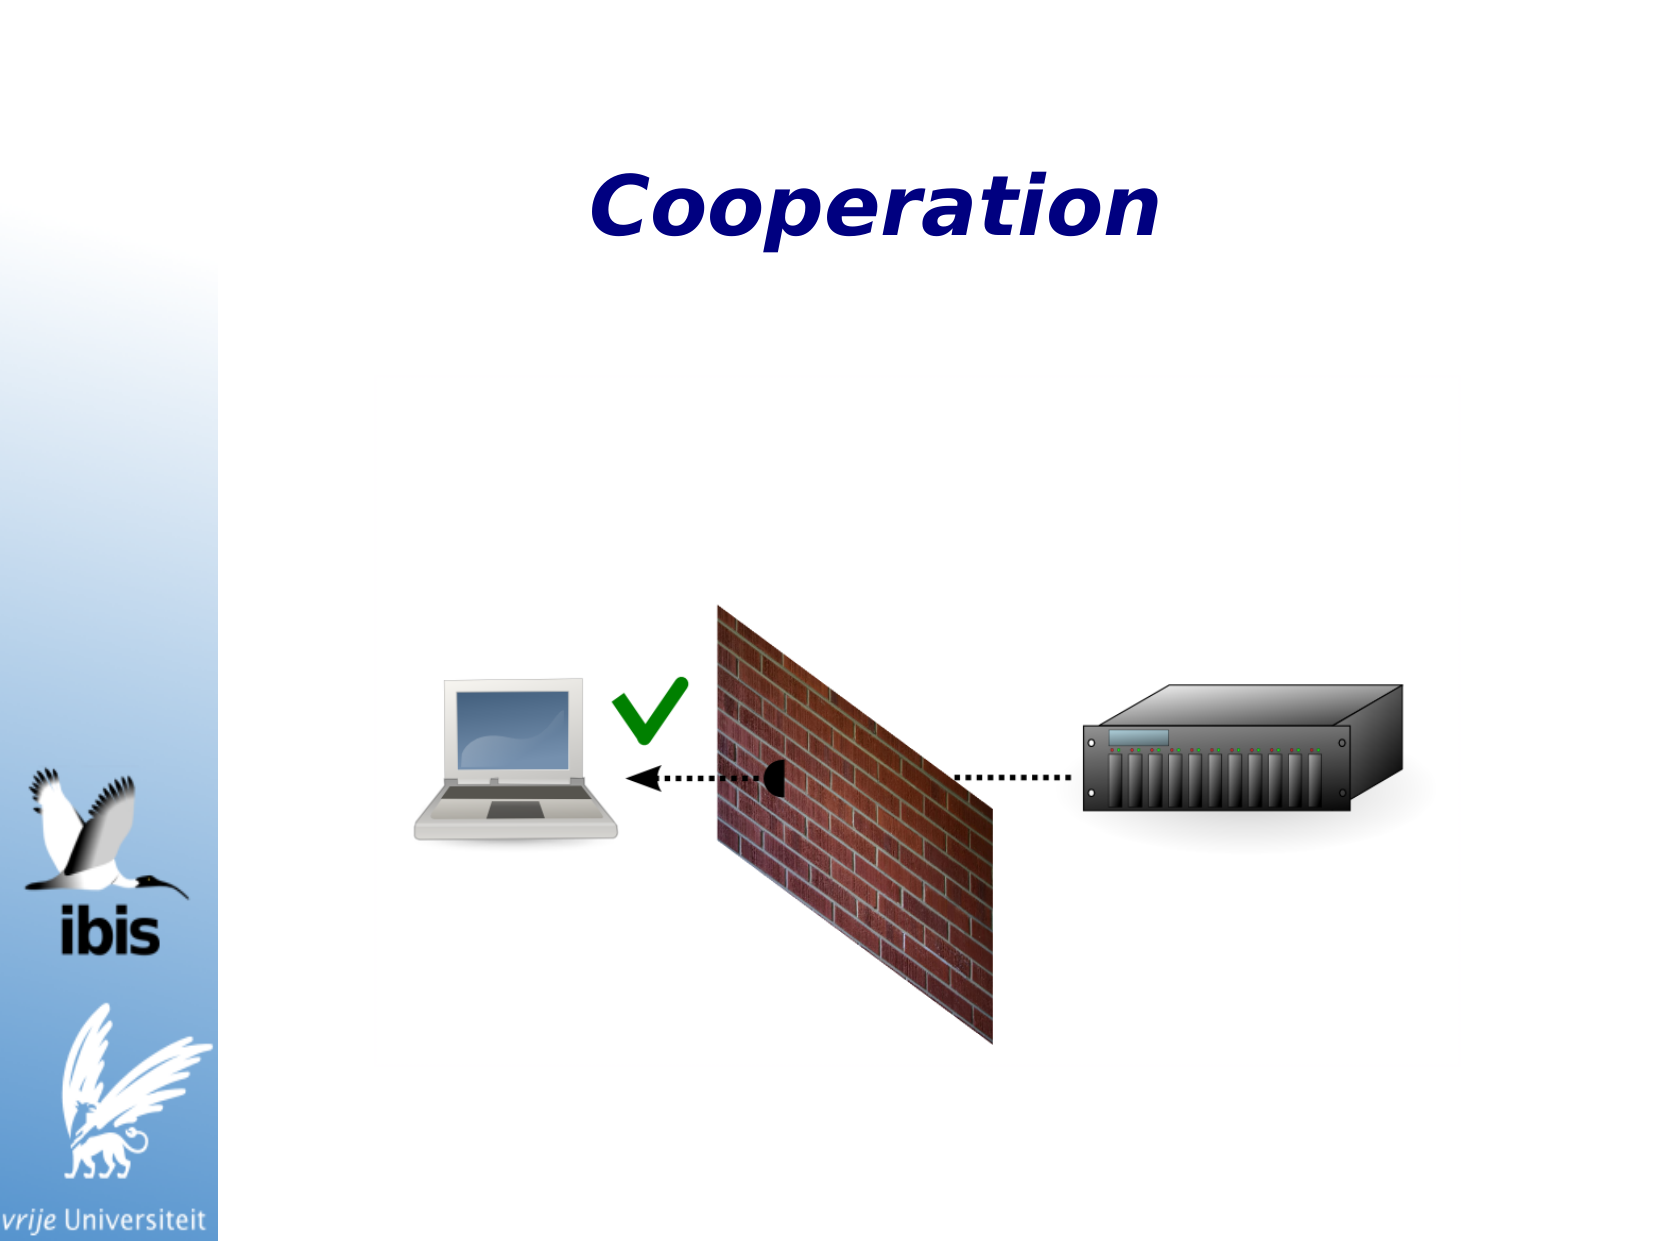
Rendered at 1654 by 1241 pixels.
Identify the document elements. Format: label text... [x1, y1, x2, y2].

picture [0, 0, 218, 1241]
picture [374, 375, 1461, 1067]
title Cooperation [219, 102, 1534, 311]
